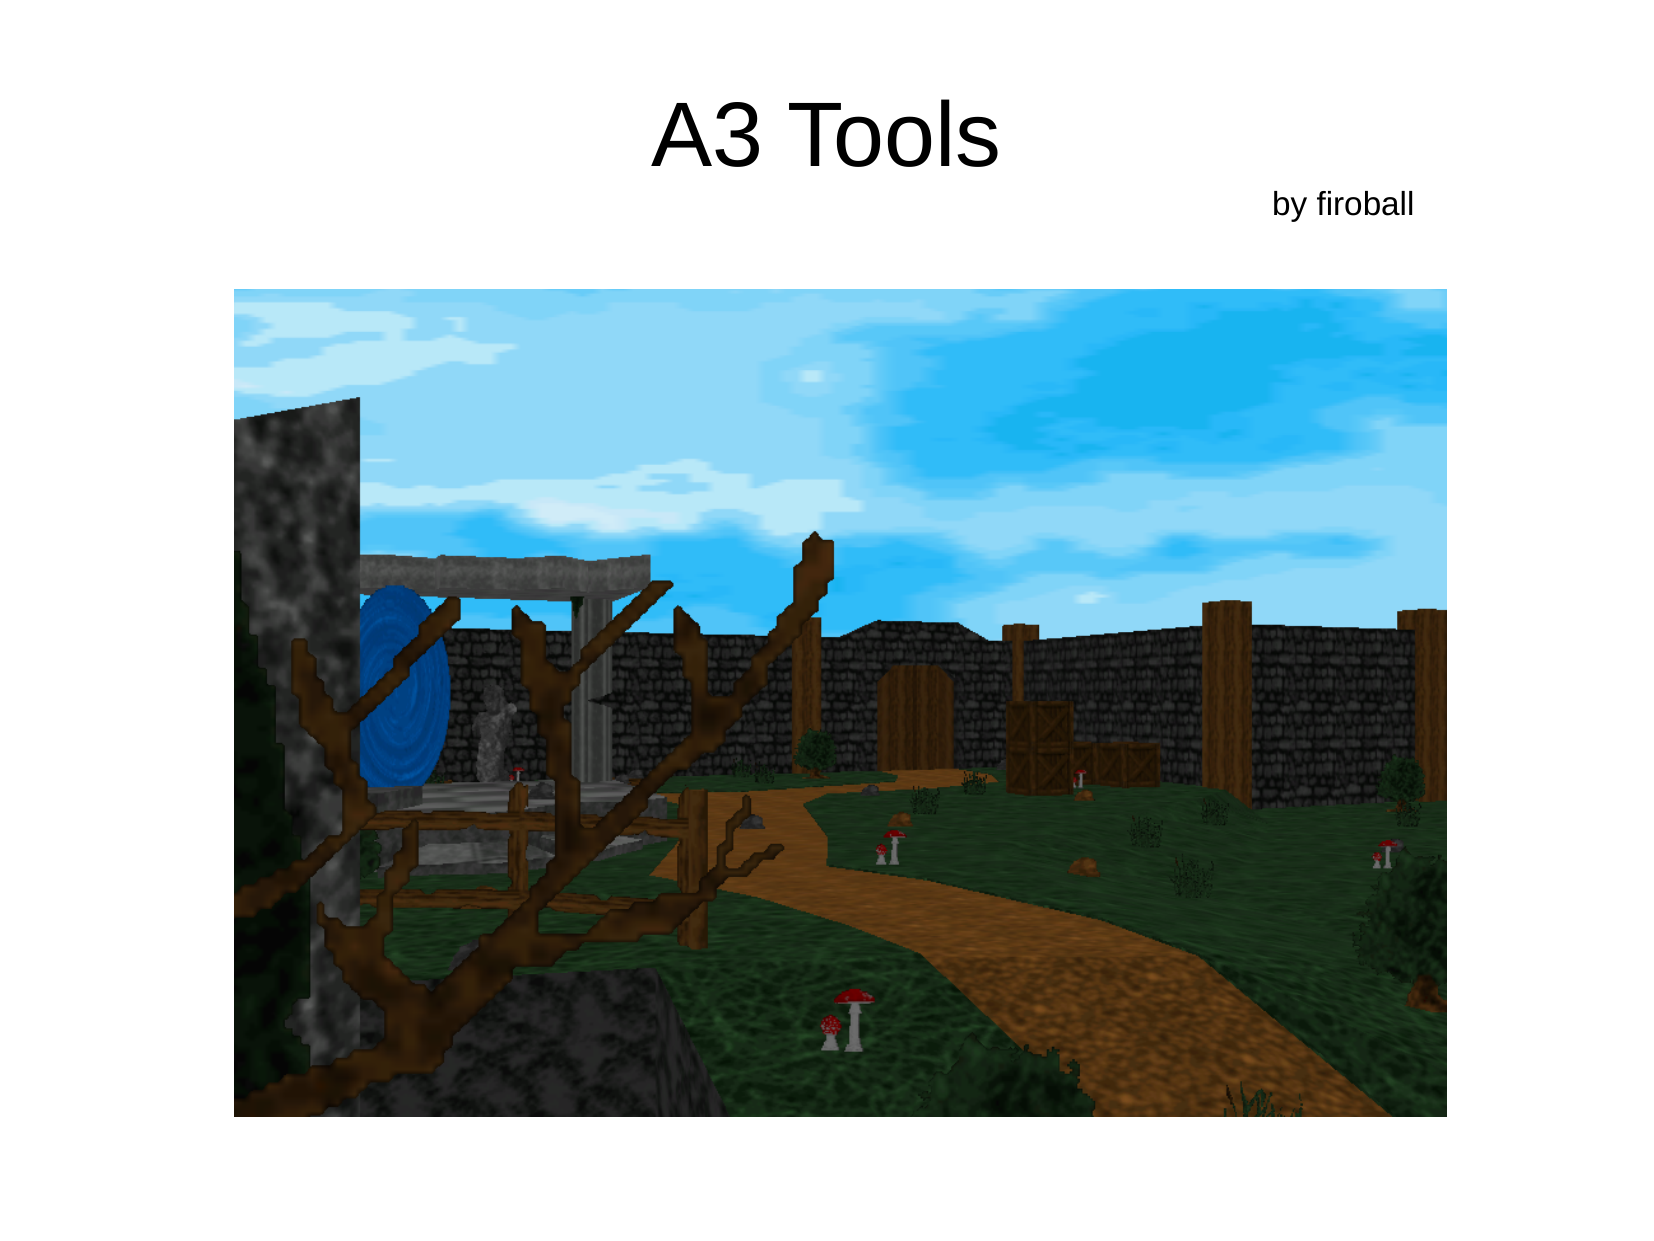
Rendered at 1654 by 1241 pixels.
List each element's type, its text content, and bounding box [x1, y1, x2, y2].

picture [234, 289, 1447, 1117]
title A3 Tools by firoball [82, 49, 1571, 257]
